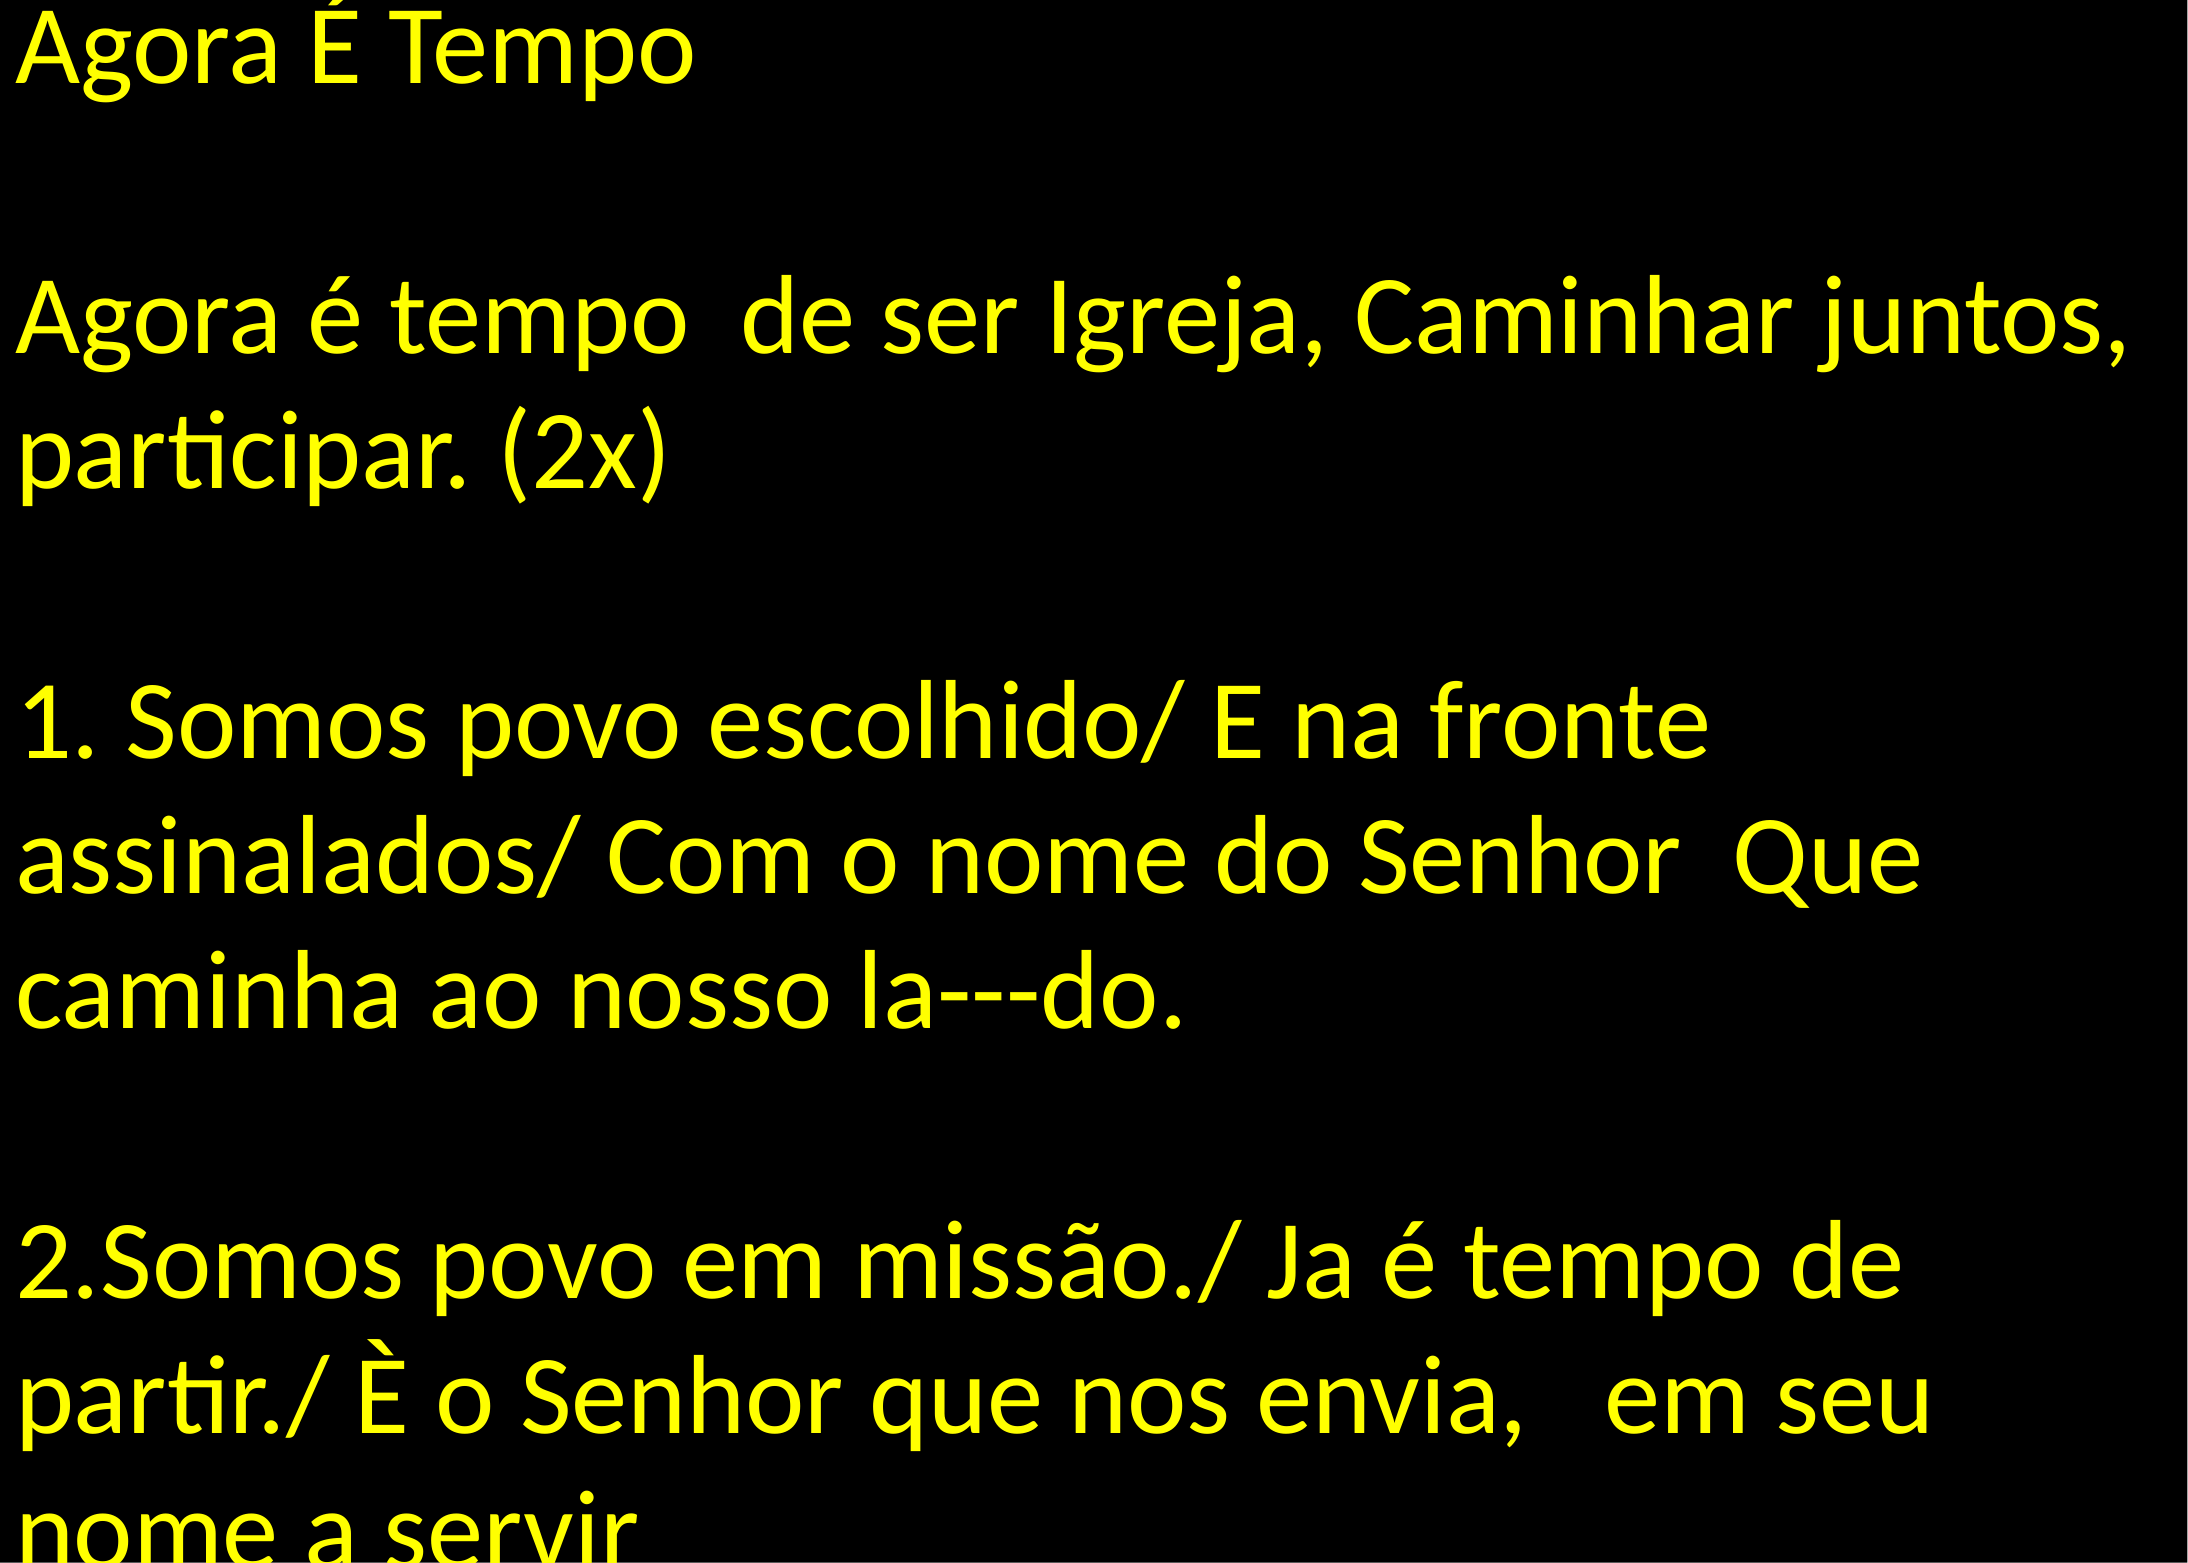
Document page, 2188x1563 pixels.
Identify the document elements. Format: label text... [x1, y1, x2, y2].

title Agora É Tempo Agora é tempo de ser Igreja, Caminhar juntos, participar. (2x) 1. Somos povo escolhido/ E na fronte assinalados/ Com o nome do Senhor Que caminha ao nosso la---do. 2.Somos povo em missão./ Ja é tempo de partir./ È o Senhor que nos envia, em seu nome a servir [0, 0, 2188, 1563]
